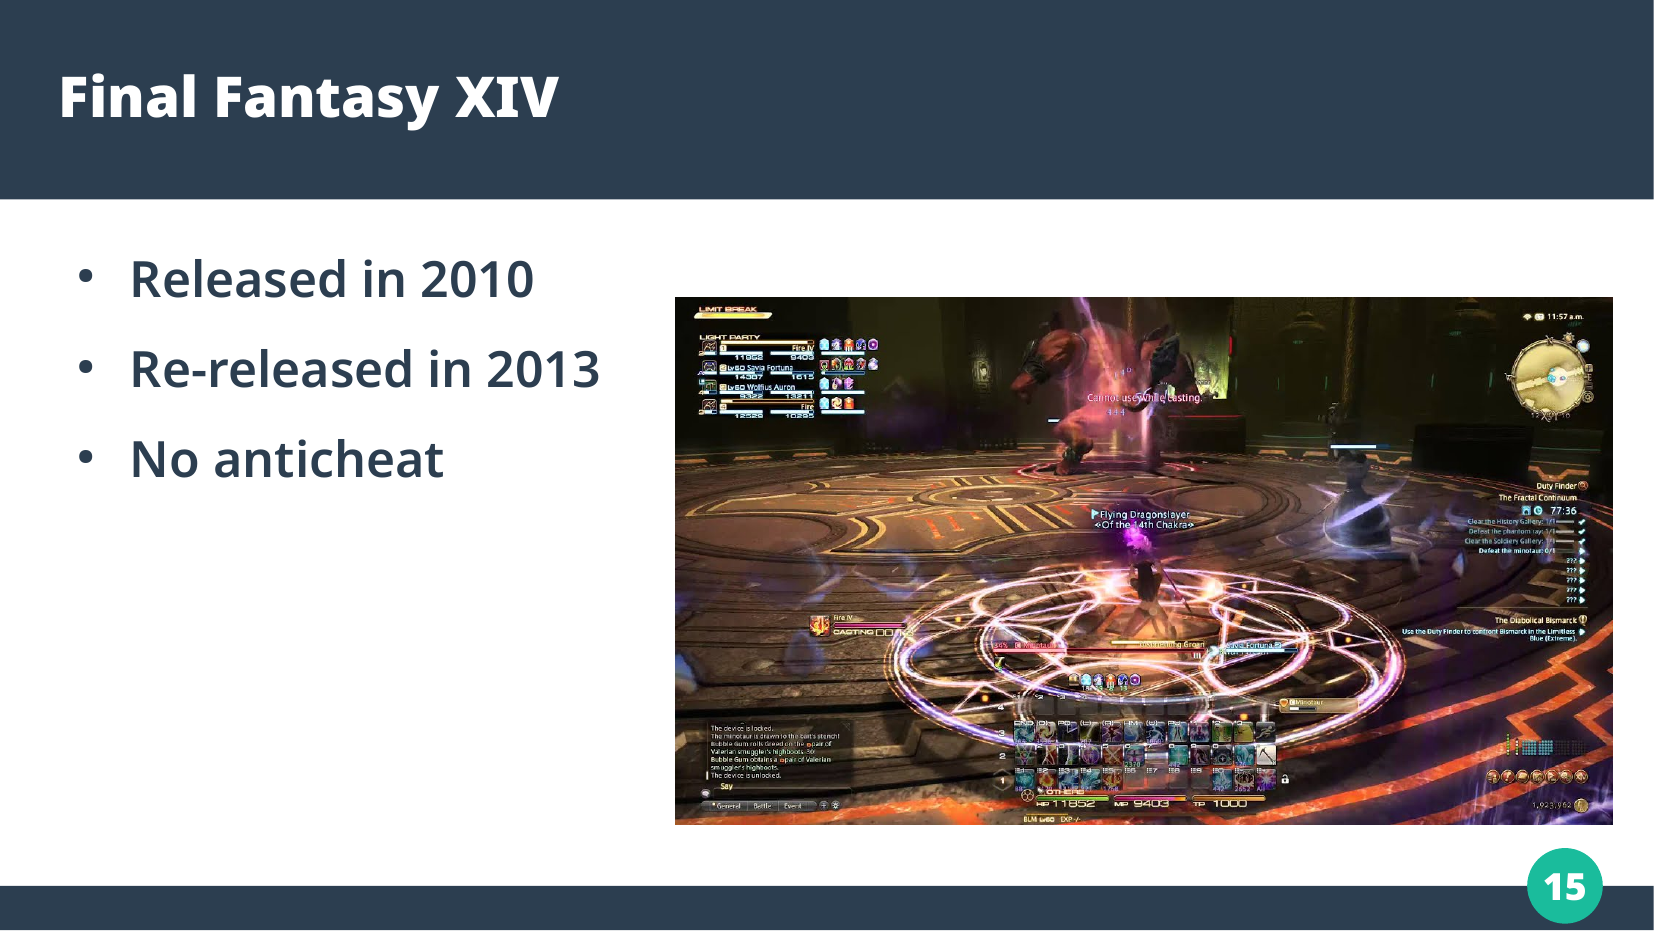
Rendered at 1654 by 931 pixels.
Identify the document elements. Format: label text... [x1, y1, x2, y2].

picture [675, 297, 1613, 826]
list Released in 2010 Re-released in 2013 No anticheat [59, 243, 1595, 864]
title Final Fantasy XIV [59, 37, 1595, 155]
